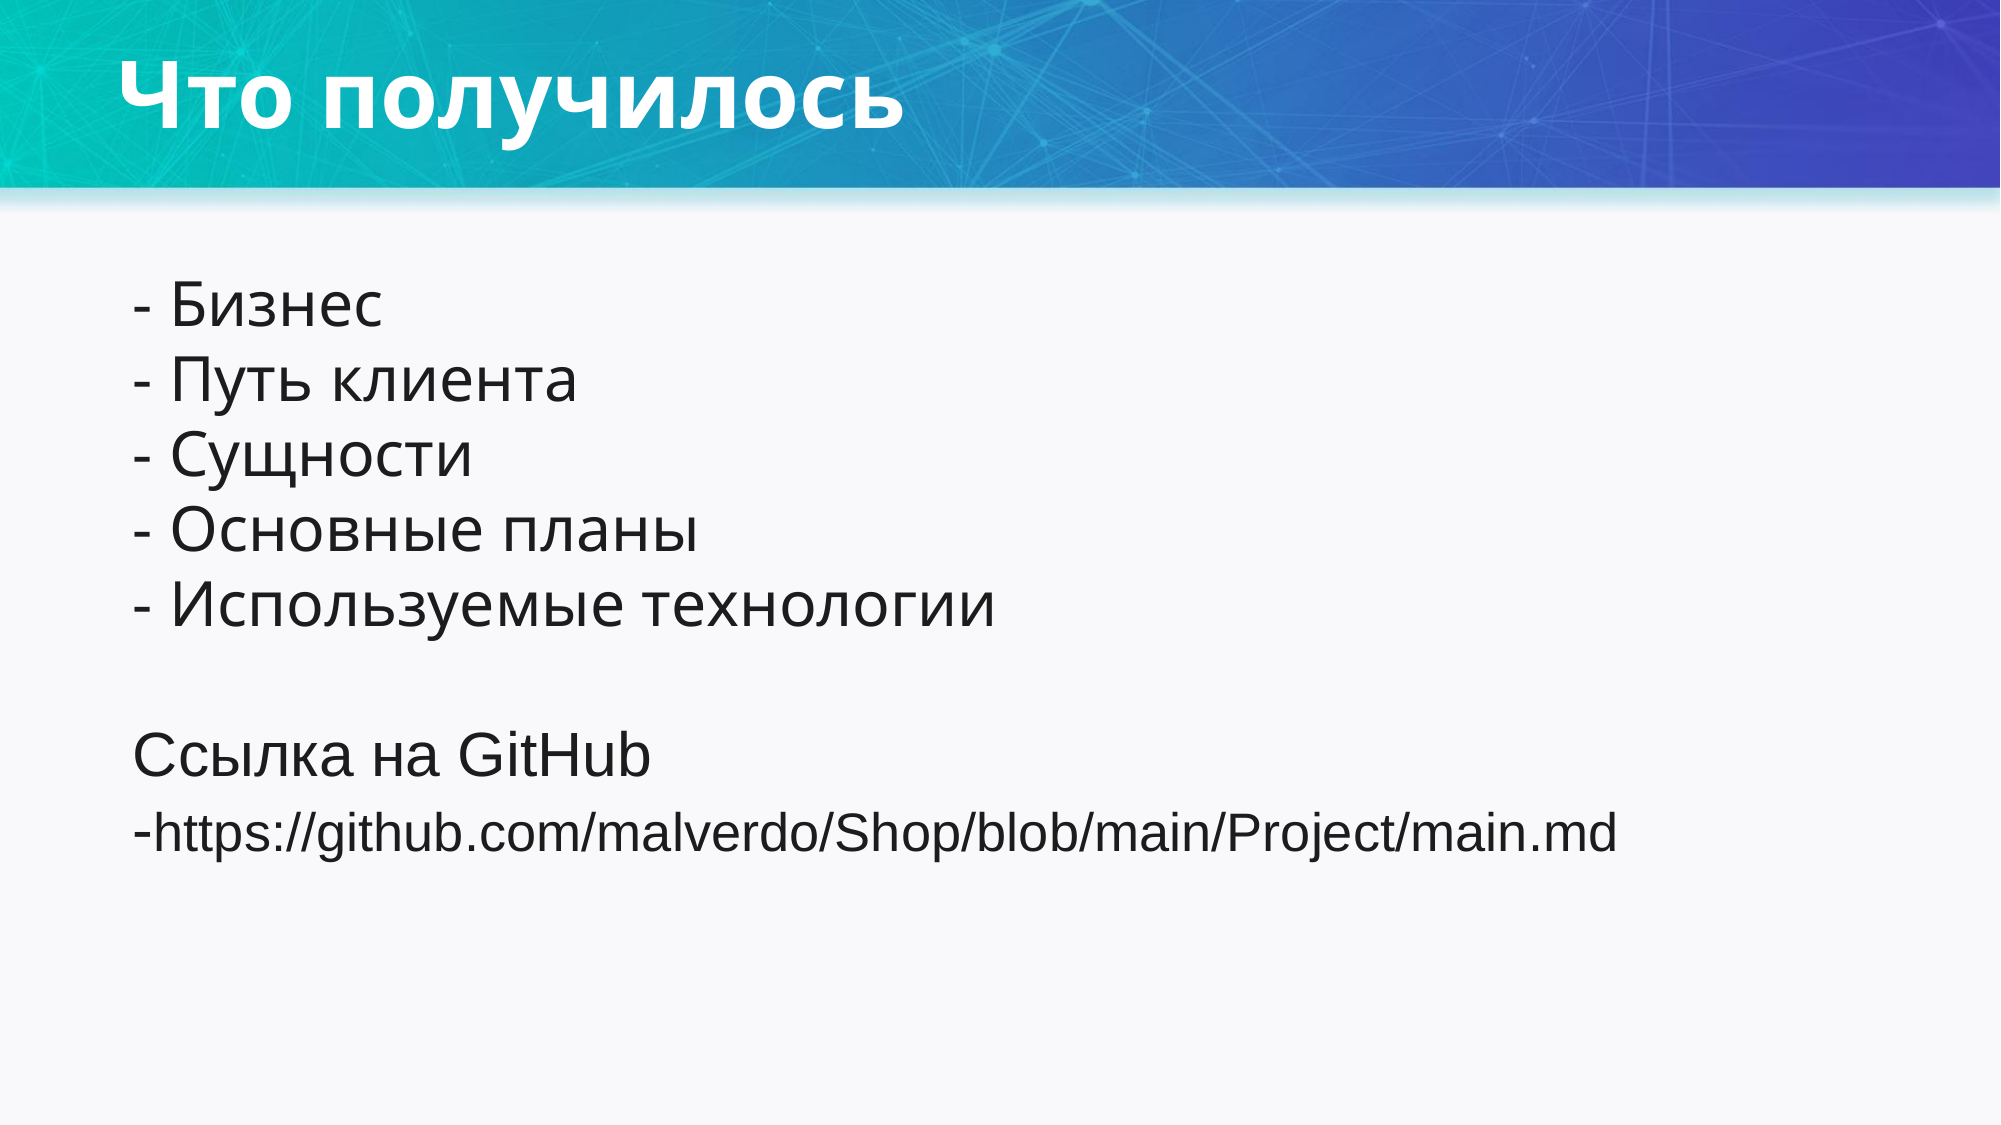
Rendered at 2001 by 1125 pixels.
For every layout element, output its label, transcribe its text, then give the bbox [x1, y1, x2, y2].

text_box Что получилось [117, 57, 1882, 140]
text_box - Бизнес - Путь клиента - Сущности - Основные планы - Используемые технологии Cсылка на GitHub -https://github.com/malverdo/Shop/blob/main/Project/main.md [117, 248, 1812, 1091]
picture [0, 0, 2000, 1125]
